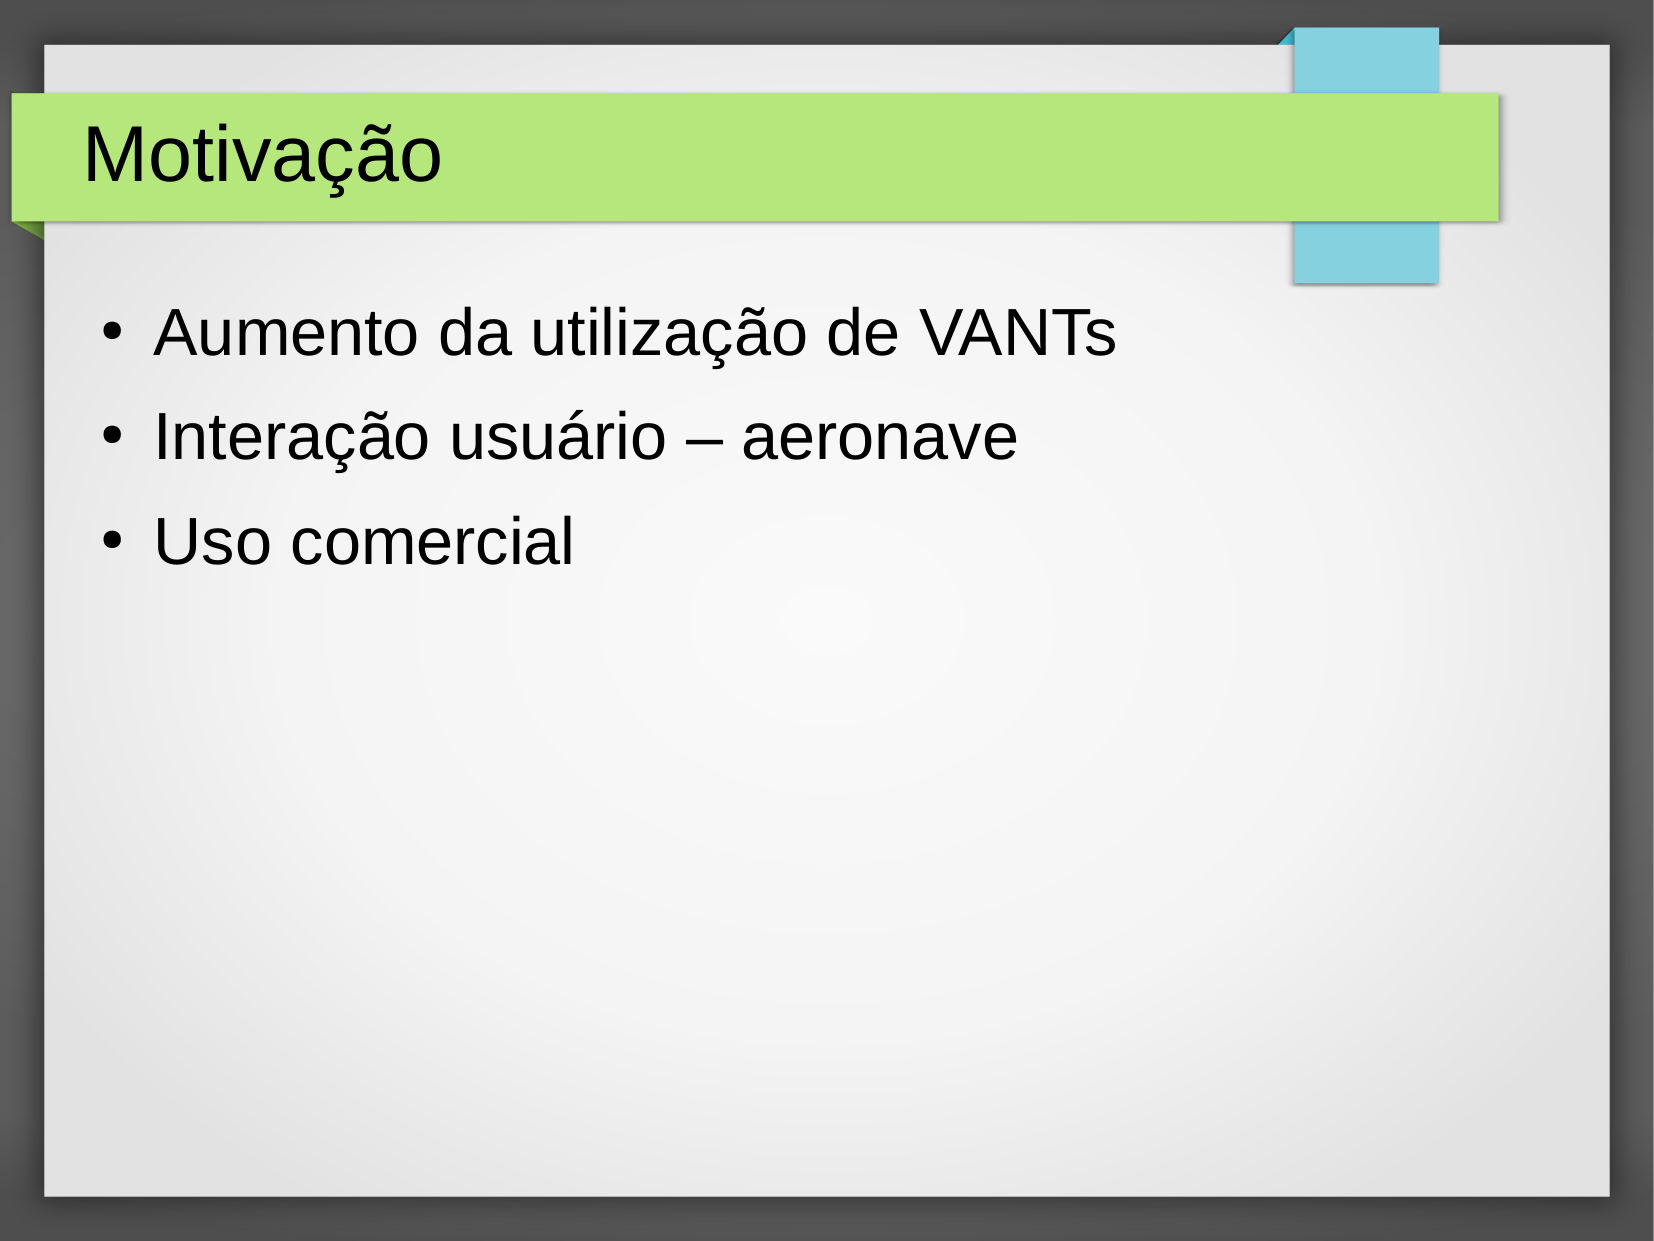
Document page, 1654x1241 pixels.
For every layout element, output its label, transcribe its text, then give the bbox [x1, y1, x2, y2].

picture [0, 0, 1654, 1241]
list Aumento da utilização de VANTs Interação usuário – aeronave Uso comercial [82, 295, 1571, 1015]
title Motivação [82, 94, 1264, 213]
